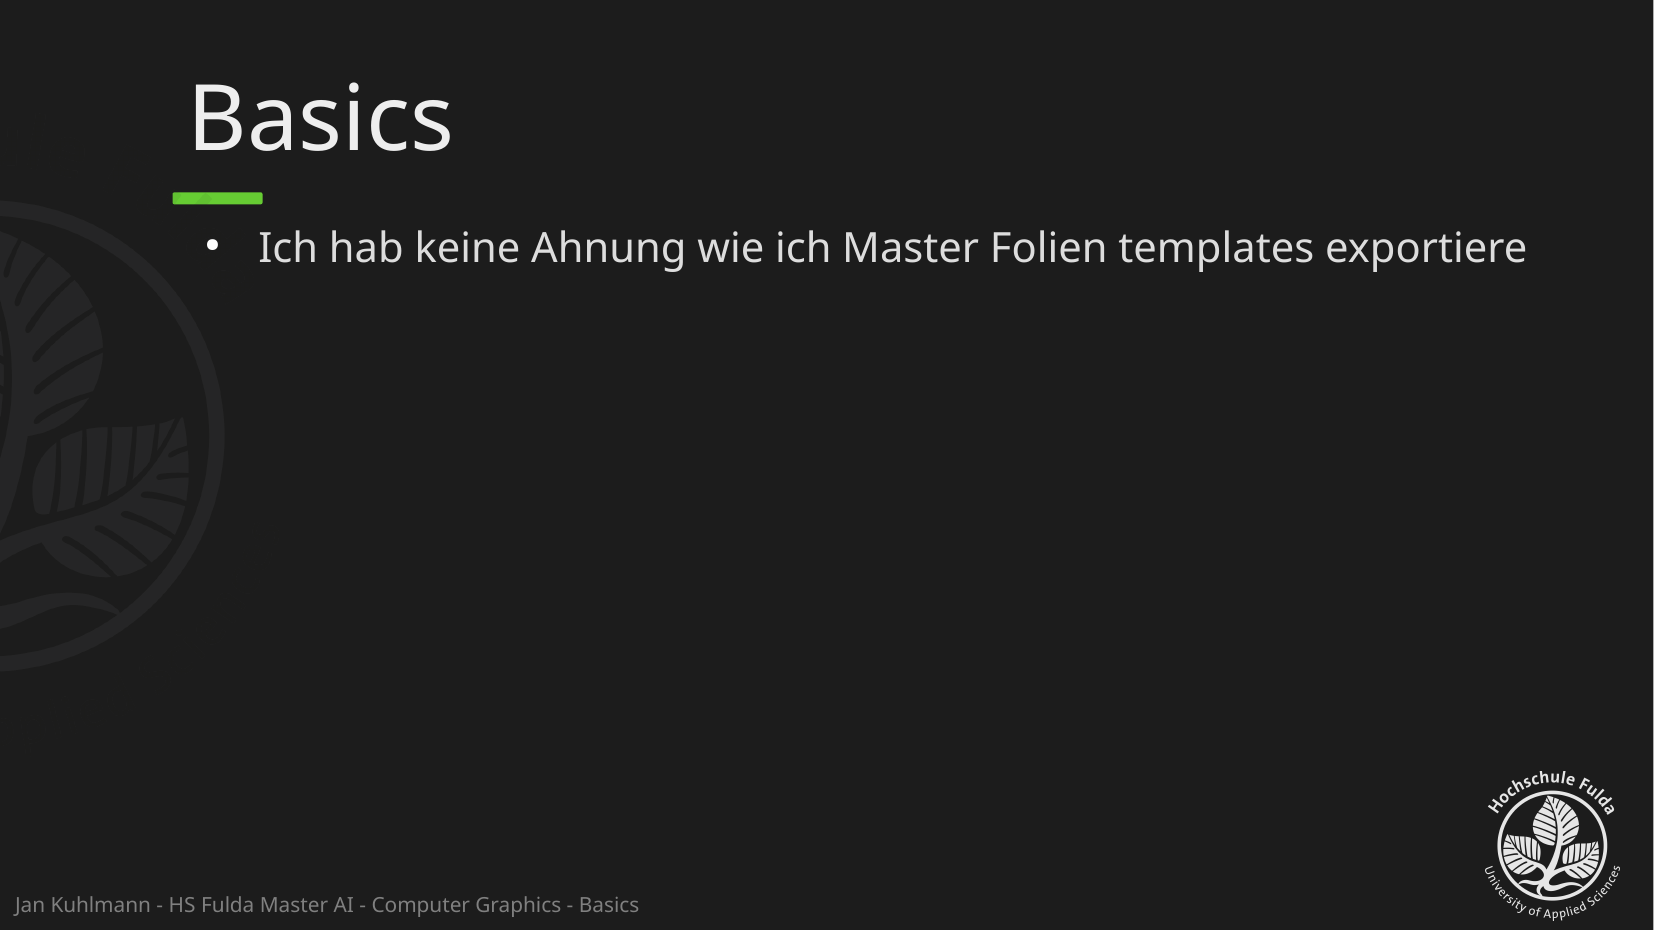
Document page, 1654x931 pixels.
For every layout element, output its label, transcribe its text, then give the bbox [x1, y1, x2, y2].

list Ich hab keine Ahnung wie ich Master Folien templates exportiere [187, 217, 1571, 758]
picture [1485, 771, 1620, 921]
title Basics [187, 37, 1571, 193]
